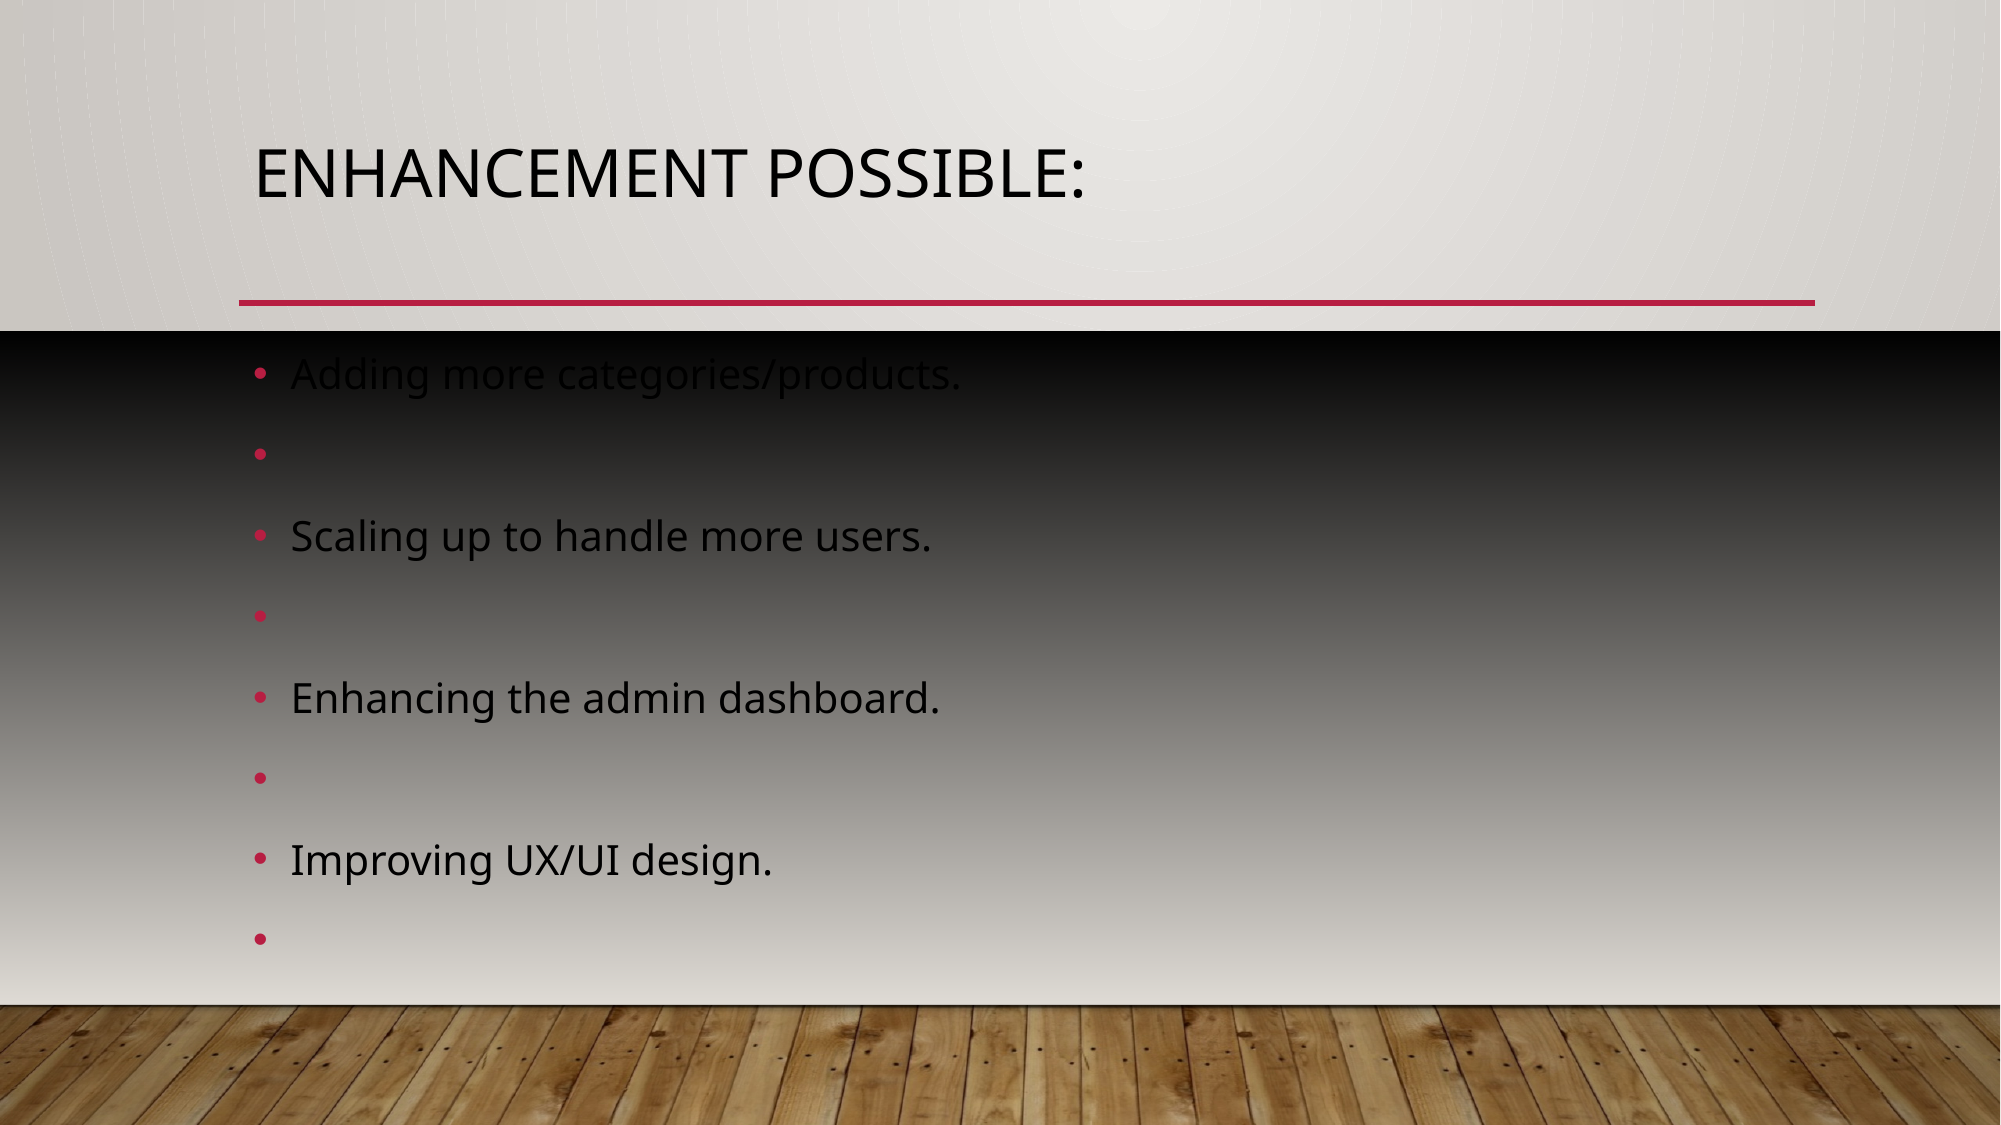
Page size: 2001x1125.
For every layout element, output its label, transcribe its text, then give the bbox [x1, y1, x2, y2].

title Enhancement Possible: [238, 131, 1814, 305]
list Adding more categories/products. Scaling up to handle more users. Enhancing the admin dashboard. Improving UX/UI design. [238, 330, 1814, 897]
